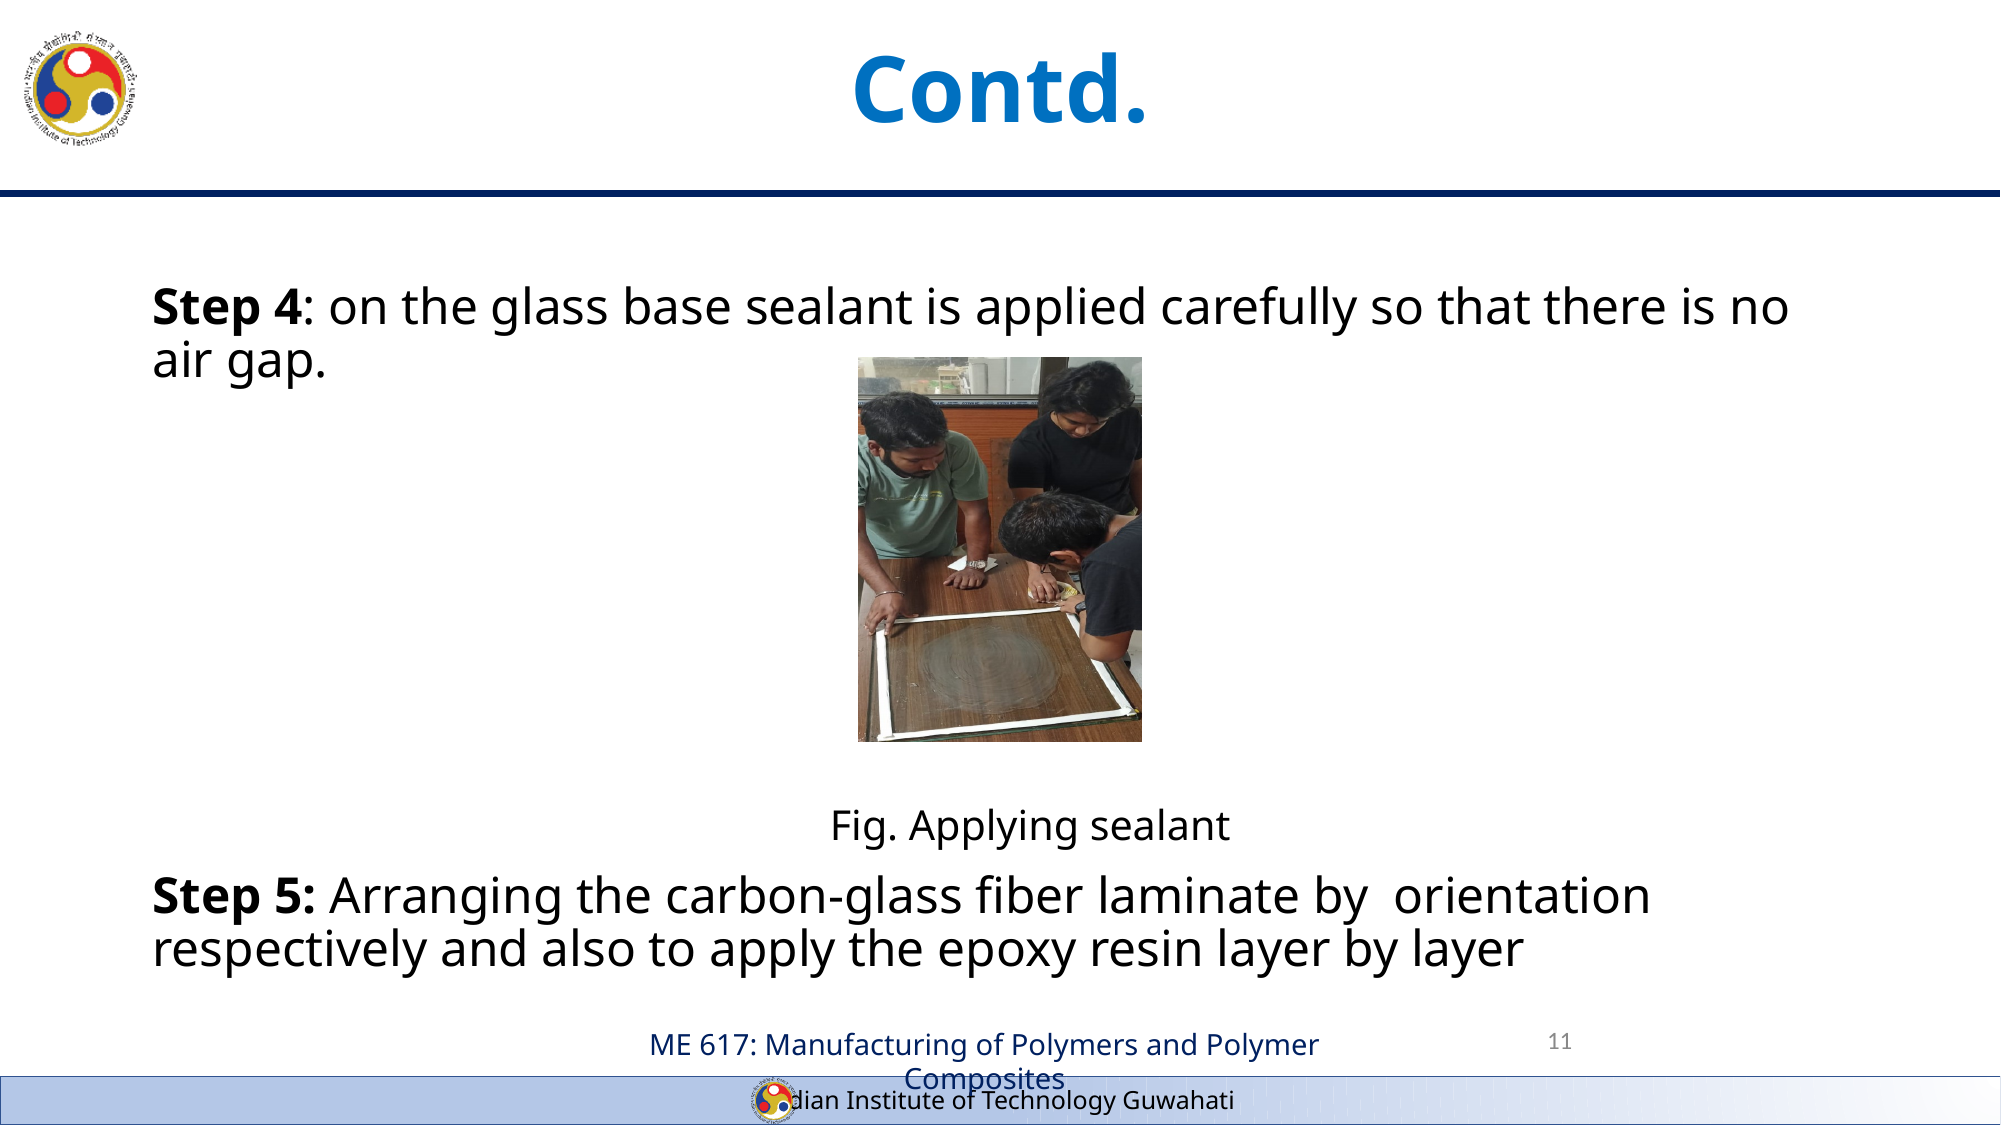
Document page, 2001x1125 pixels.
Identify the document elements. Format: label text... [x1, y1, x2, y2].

picture [858, 357, 1142, 742]
title Contd. [137, 36, 1863, 155]
text_box [1531, 1009, 1982, 1070]
list Step 4: on the glass base sealant is applied carefully so that there is no air gap. Fig. Applying sealant Step 5: Arranging the carbon-glass fiber laminate by orientation respectively and also to apply the epoxy resin layer by layer [137, 274, 1863, 988]
